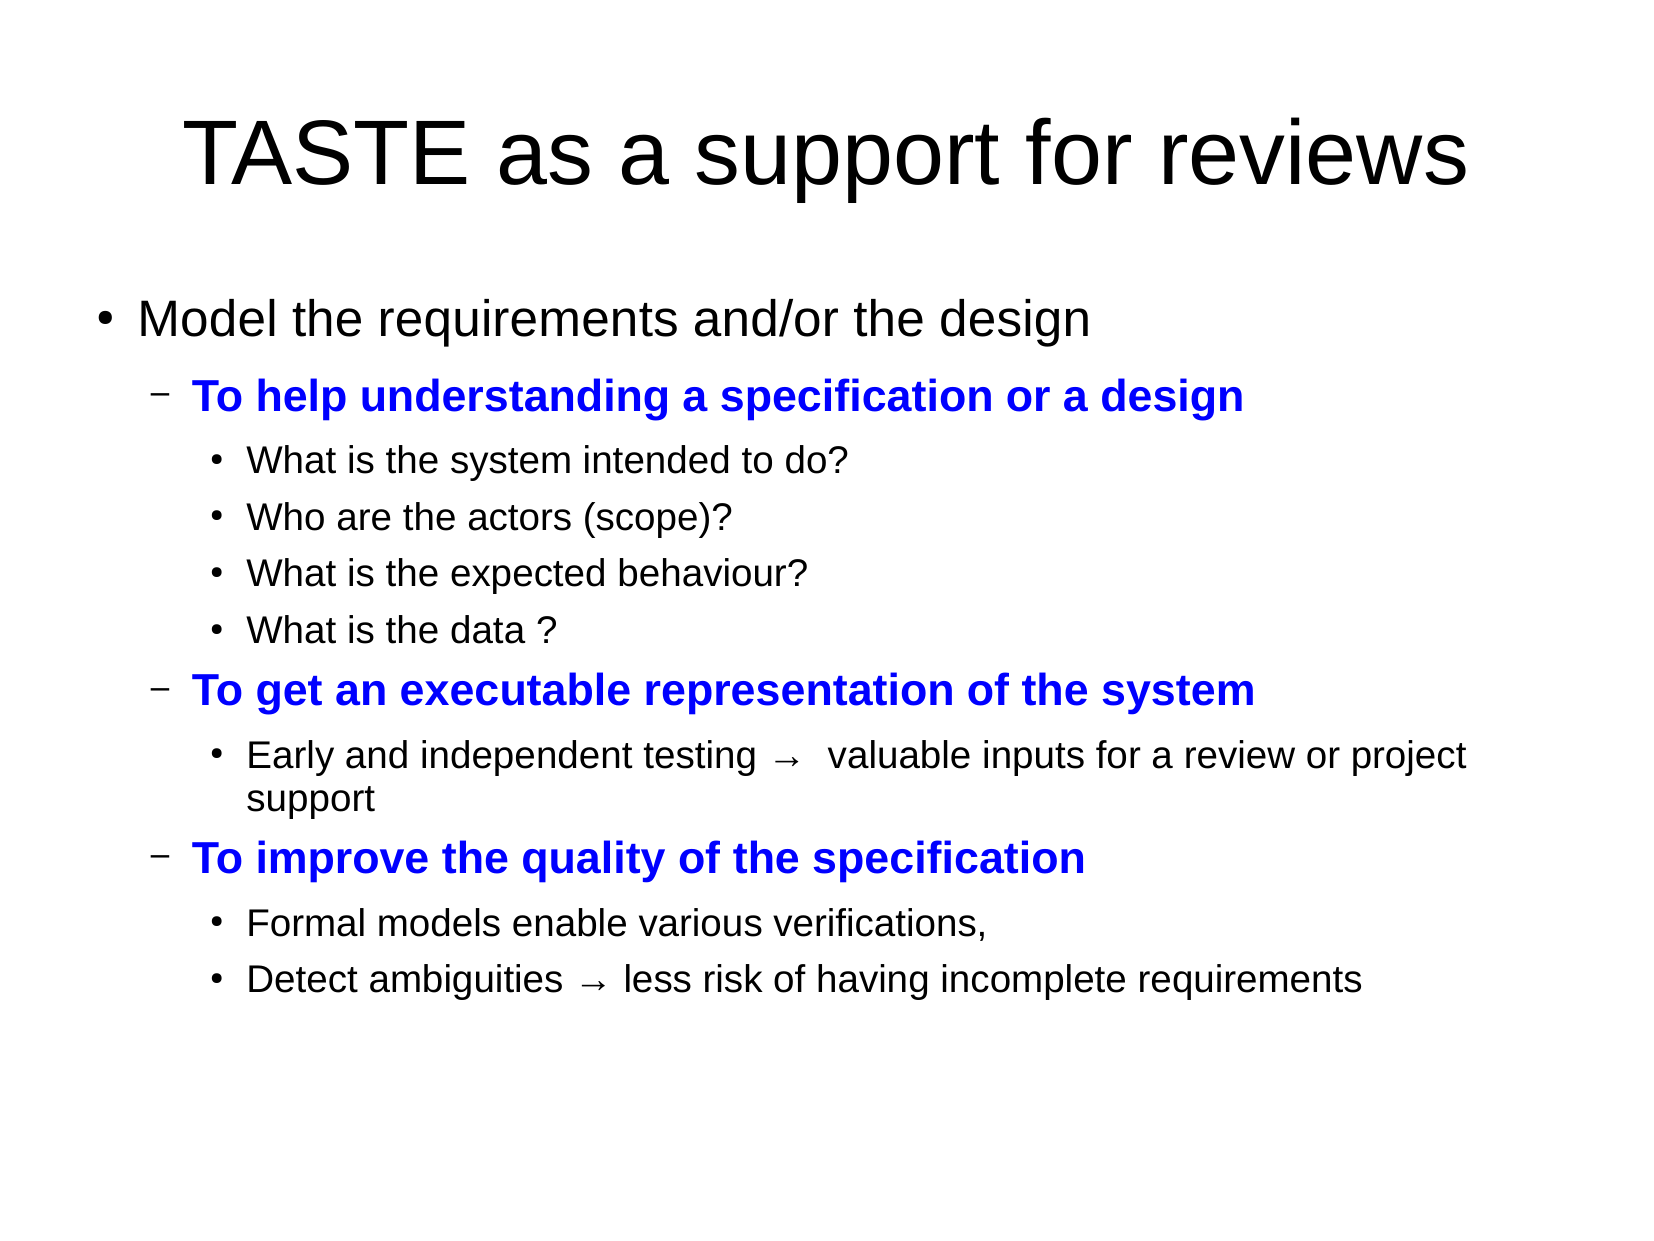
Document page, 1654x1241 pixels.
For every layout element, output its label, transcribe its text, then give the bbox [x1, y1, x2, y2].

title TASTE as a support for reviews [82, 49, 1571, 257]
list Model the requirements and/or the design To help understanding a specification or a design What is the system intended to do? Who are the actors (scope)? What is the expected behaviour? What is the data ? To get an executable representation of the system Early and independent testing → valuable inputs for a review or project support To improve the quality of the specification Formal models enable various verifications, Detect ambiguities → less risk of having incomplete requirements [82, 290, 1538, 1010]
